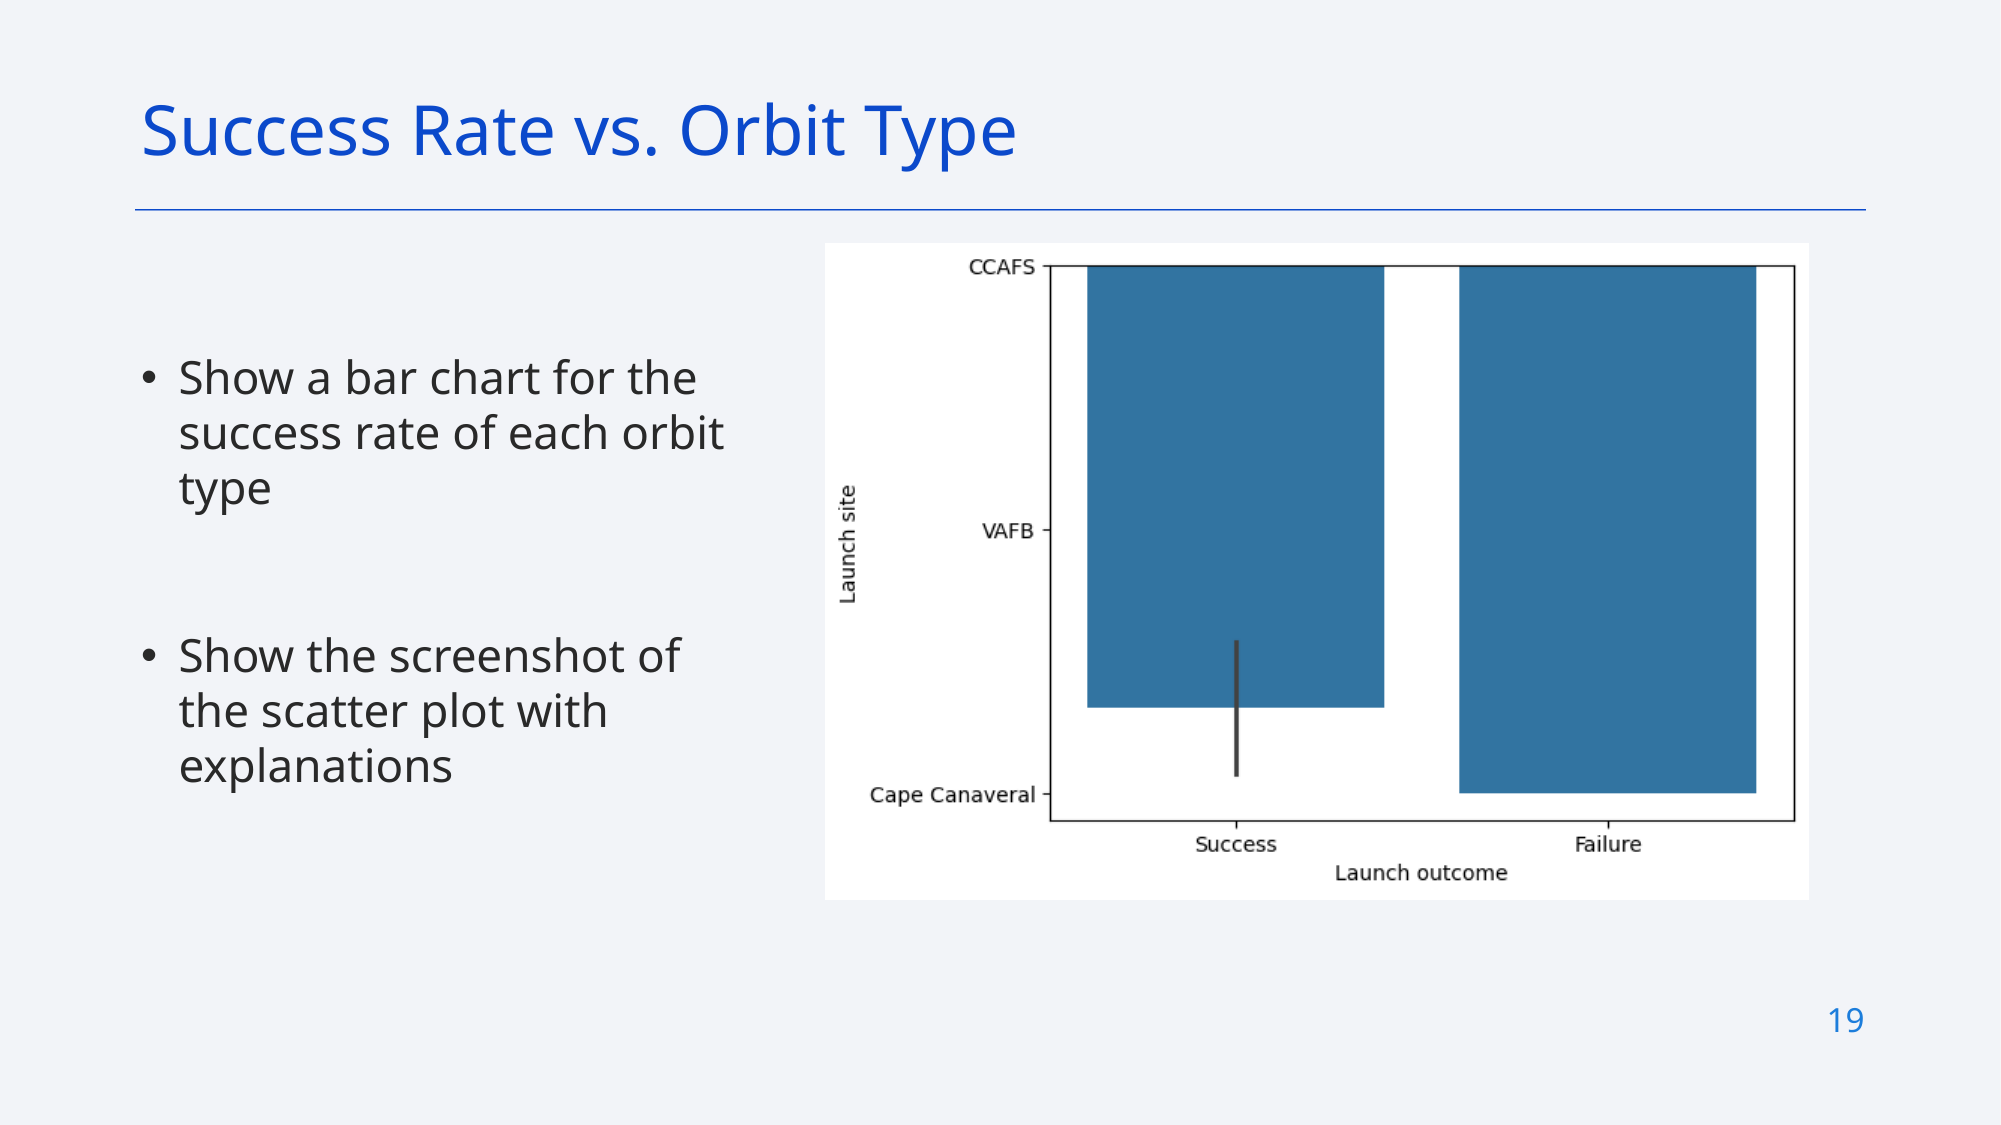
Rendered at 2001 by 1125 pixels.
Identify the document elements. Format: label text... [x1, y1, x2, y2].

text_box Success Rate vs. Orbit Type [126, 88, 1852, 179]
picture [0, 0, 2001, 1125]
list Show a bar chart for the success rate of each orbit type Show the screenshot of the scatter plot with explanations [126, 341, 772, 967]
